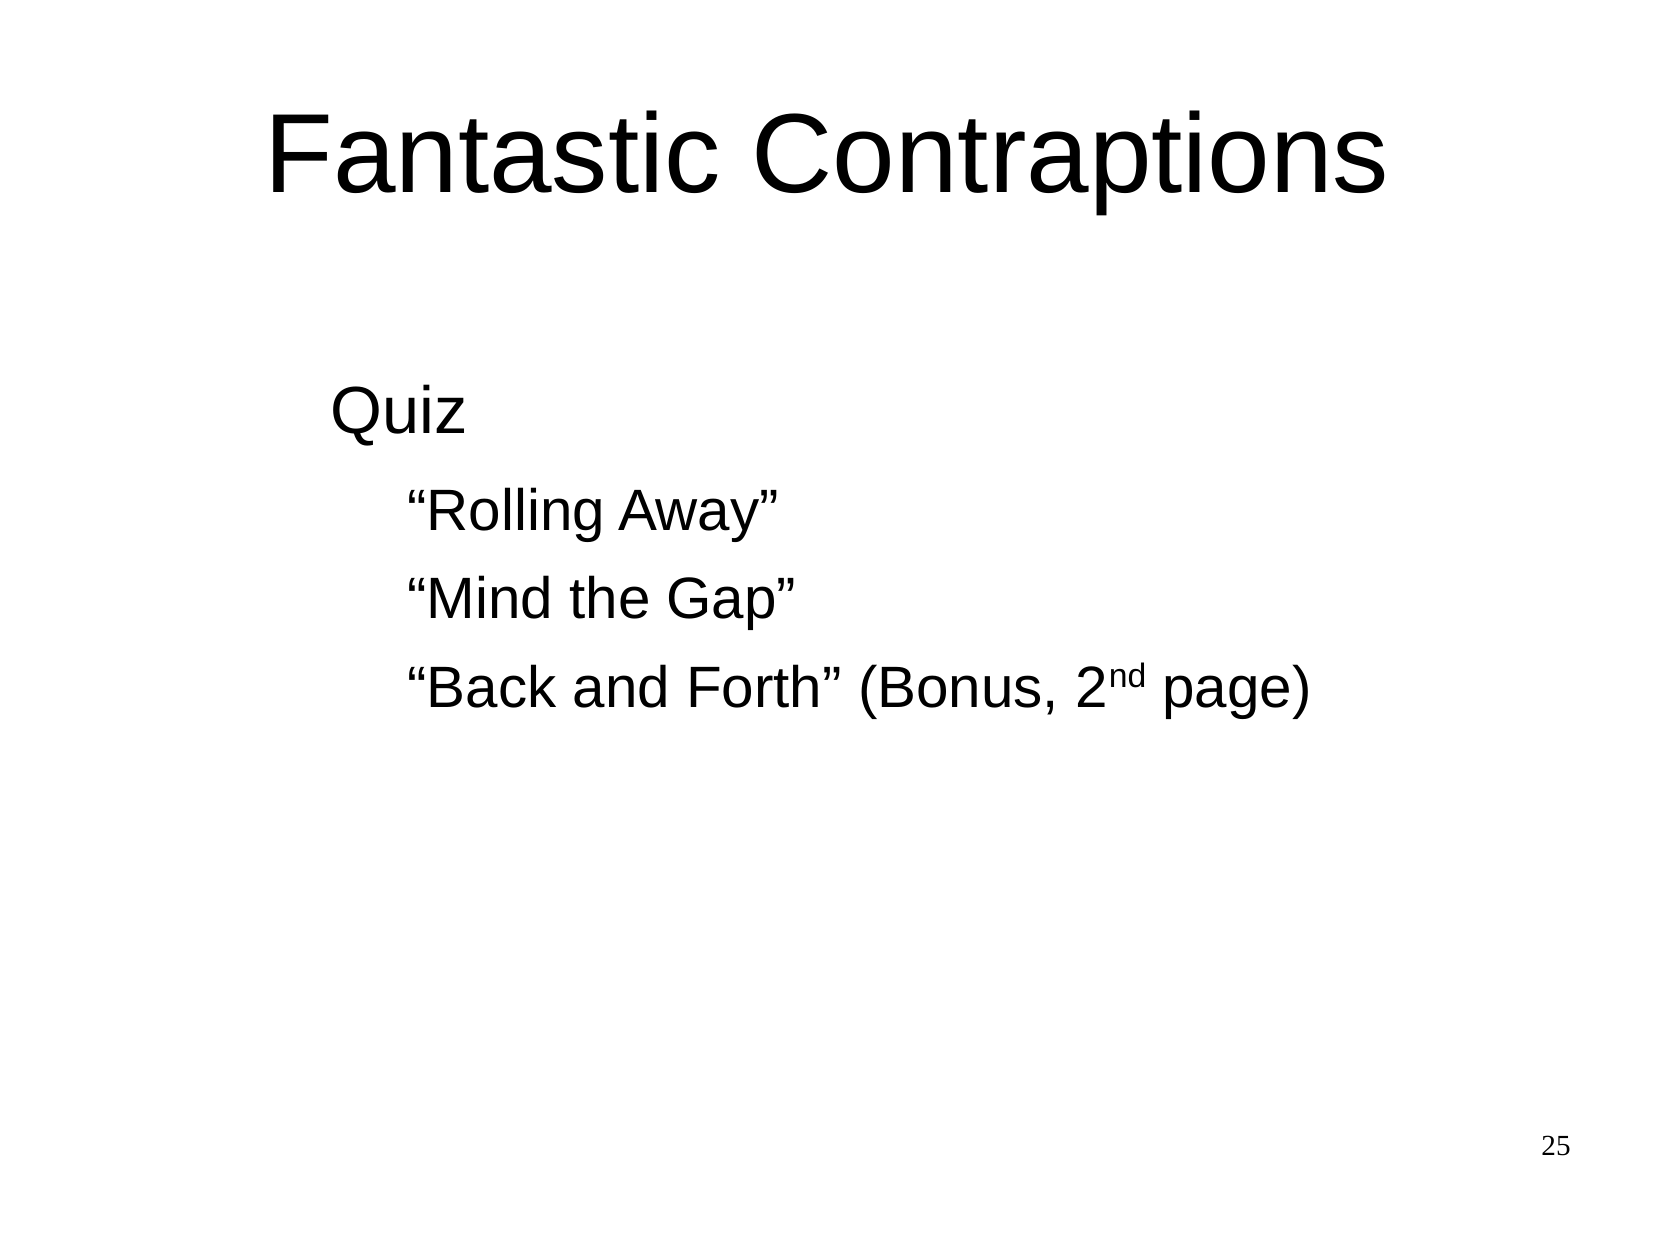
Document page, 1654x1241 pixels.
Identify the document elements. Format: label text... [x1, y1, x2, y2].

list Quiz “Rolling Away” “Mind the Gap” “Back and Forth” (Bonus, 2nd page) [312, 372, 1506, 1058]
title Fantastic Contraptions [82, 49, 1571, 257]
